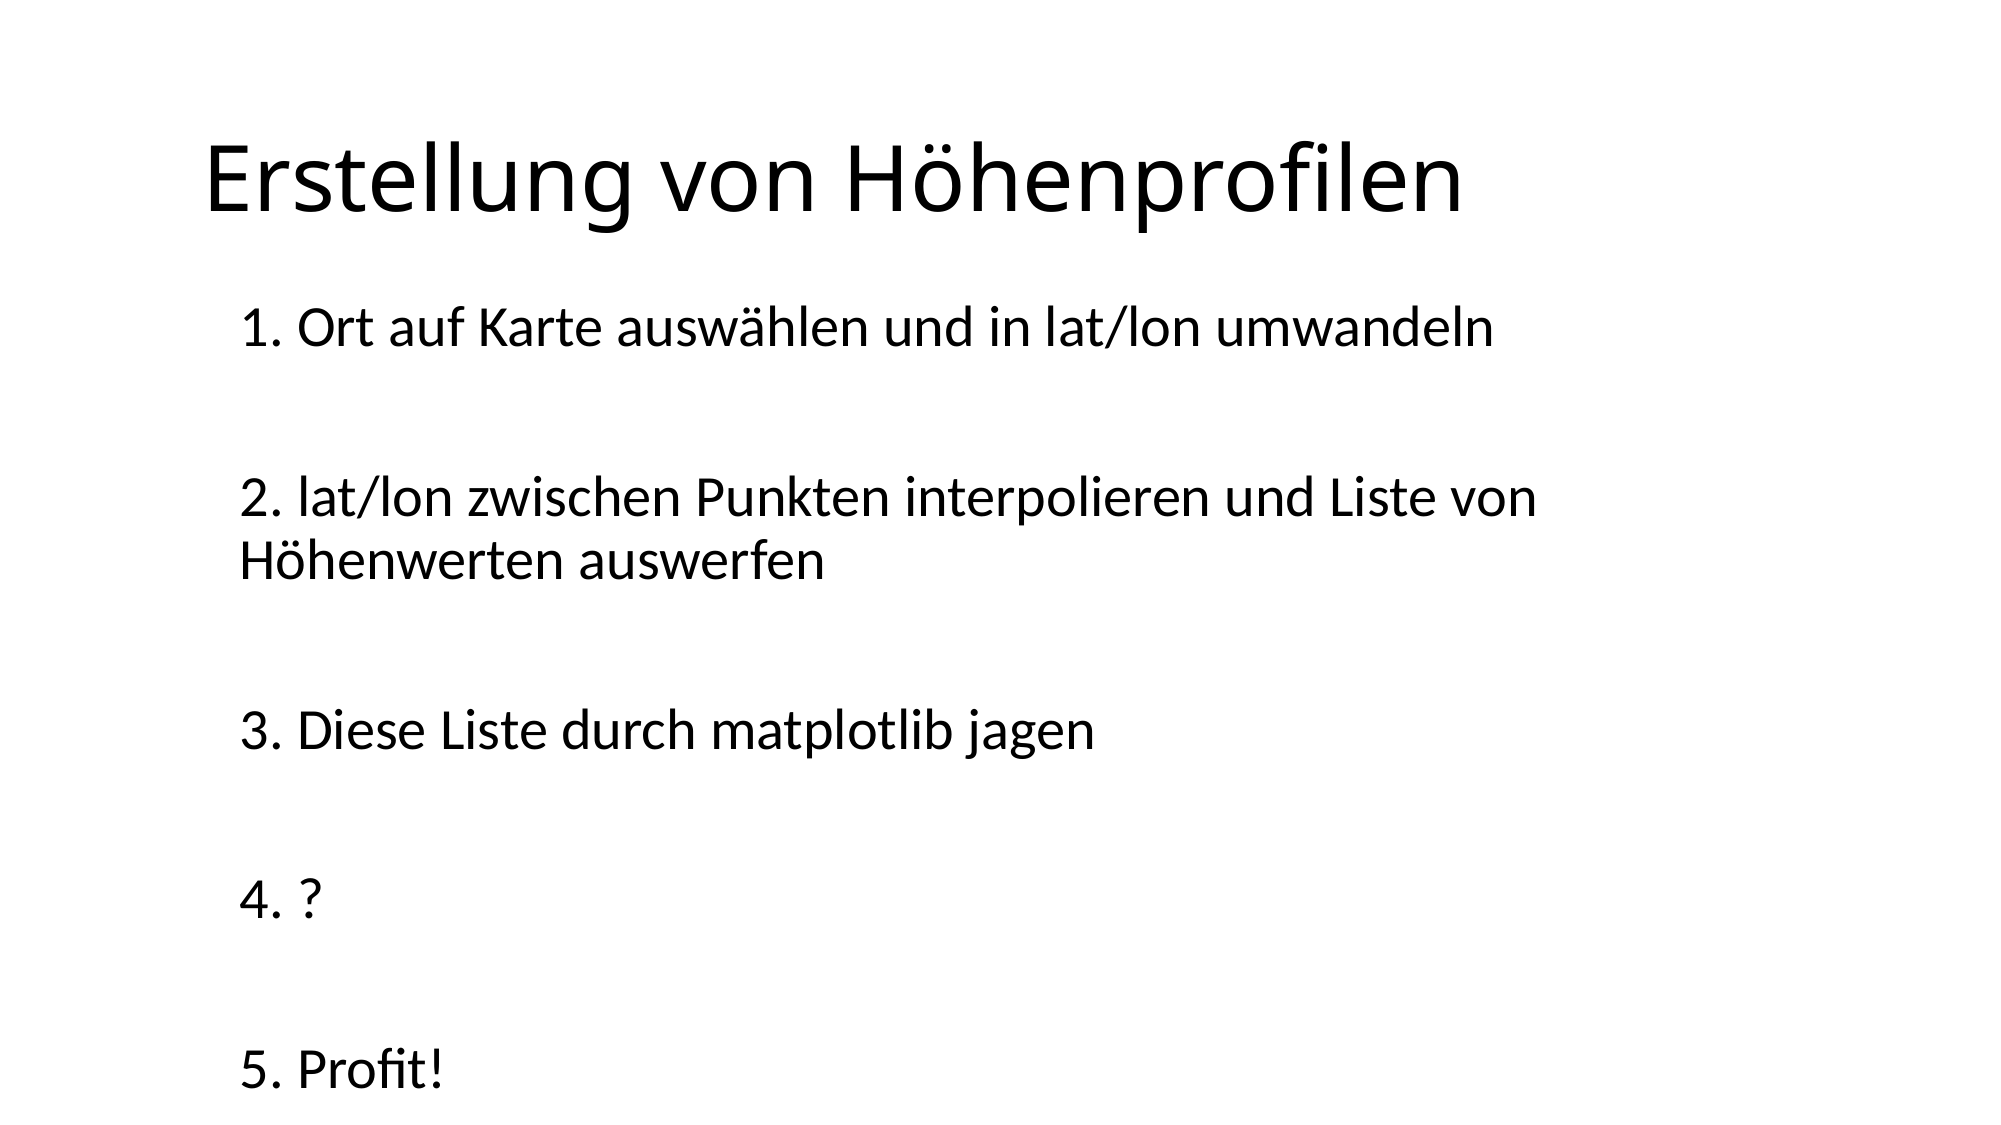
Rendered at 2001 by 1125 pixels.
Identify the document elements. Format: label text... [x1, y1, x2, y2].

title Erstellung von Höhenprofilen [187, 99, 1813, 264]
list 1. Ort auf Karte auswählen und in lat/lon umwandeln 2. lat/lon zwischen Punkten interpolieren und Liste von Höhenwerten auswerfen 3. Diese Liste durch matplotlib jagen 4. ? 5. Profit! [187, 289, 1813, 1125]
